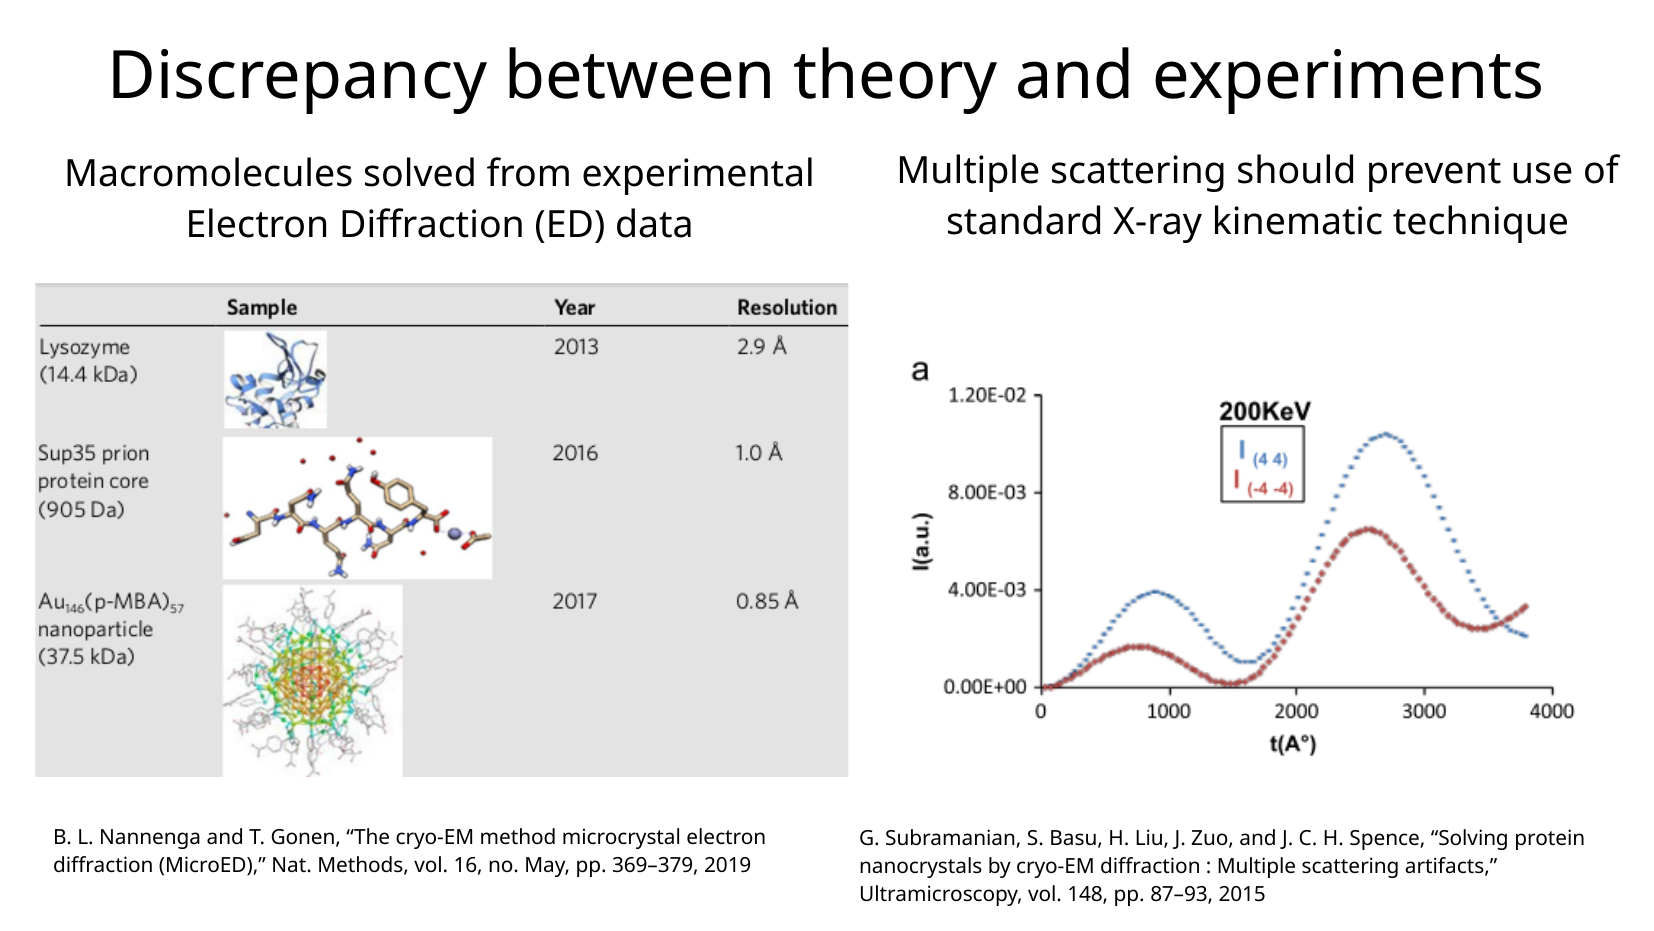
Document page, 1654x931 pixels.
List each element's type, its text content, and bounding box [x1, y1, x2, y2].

picture [897, 342, 1598, 774]
text_box B. L. Nannenga and T. Gonen, “The cryo-EM method microcrystal electron diffraction (MicroED),” Nat. Methods, vol. 16, no. May, pp. 369–379, 2019 [38, 814, 845, 886]
text_box G. Subramanian, S. Basu, H. Liu, J. Zuo, and J. C. H. Spence, “Solving protein nanocrystals by cryo-EM diffraction : Multiple scattering artifacts,” Ultramicroscopy, vol. 148, pp. 87–93, 2015 [844, 815, 1651, 914]
title Discrepancy between theory and experiments [0, 0, 1654, 148]
title Multiple scattering should prevent use of standard X-ray kinematic technique [888, 144, 1627, 246]
title Macromolecules solved from experimental Electron Diffraction (ED) data [41, 147, 839, 249]
picture [35, 283, 849, 777]
